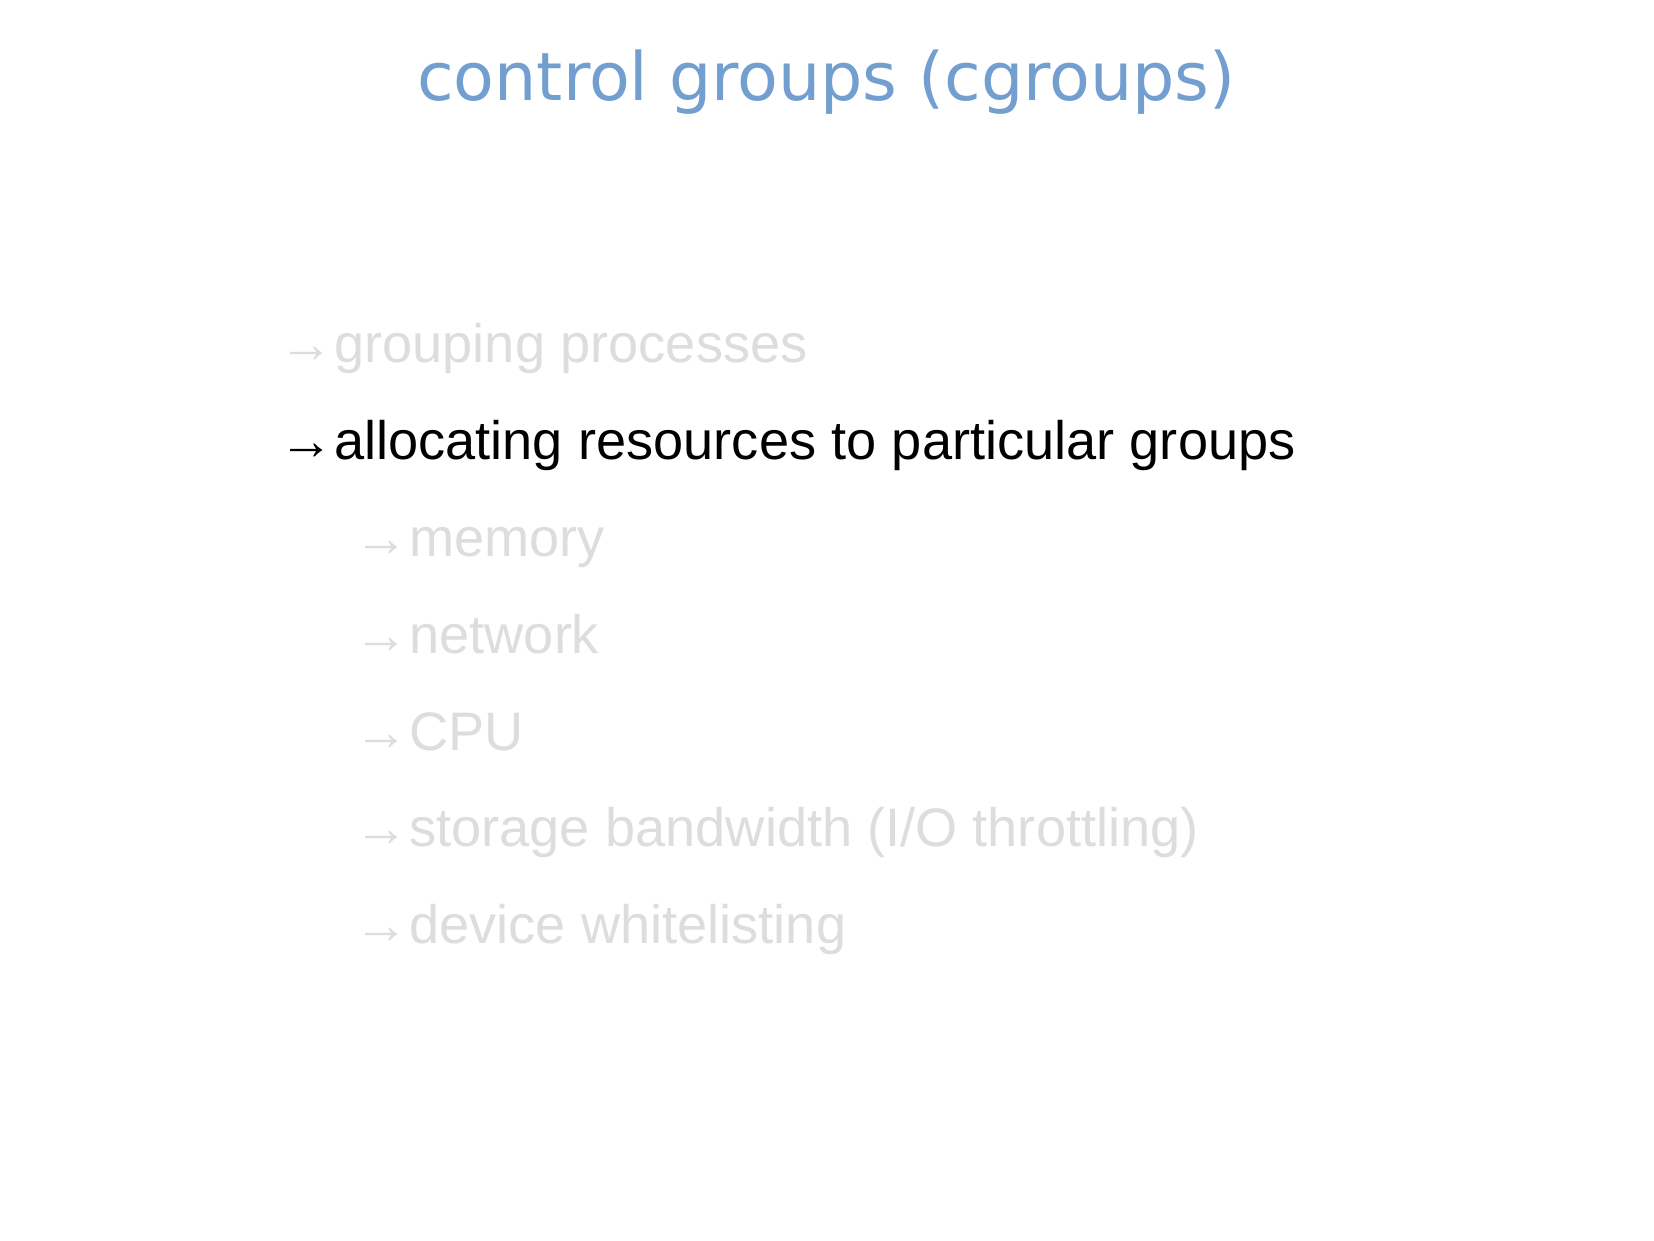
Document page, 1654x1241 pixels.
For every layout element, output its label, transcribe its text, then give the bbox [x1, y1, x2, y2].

text_box →grouping processes →allocating resources to particular groups →memory →network →CPU →storage bandwidth (I/O throttling) →device whitelisting [265, 276, 1389, 964]
text_box control groups (cgroups) [402, 31, 1252, 124]
